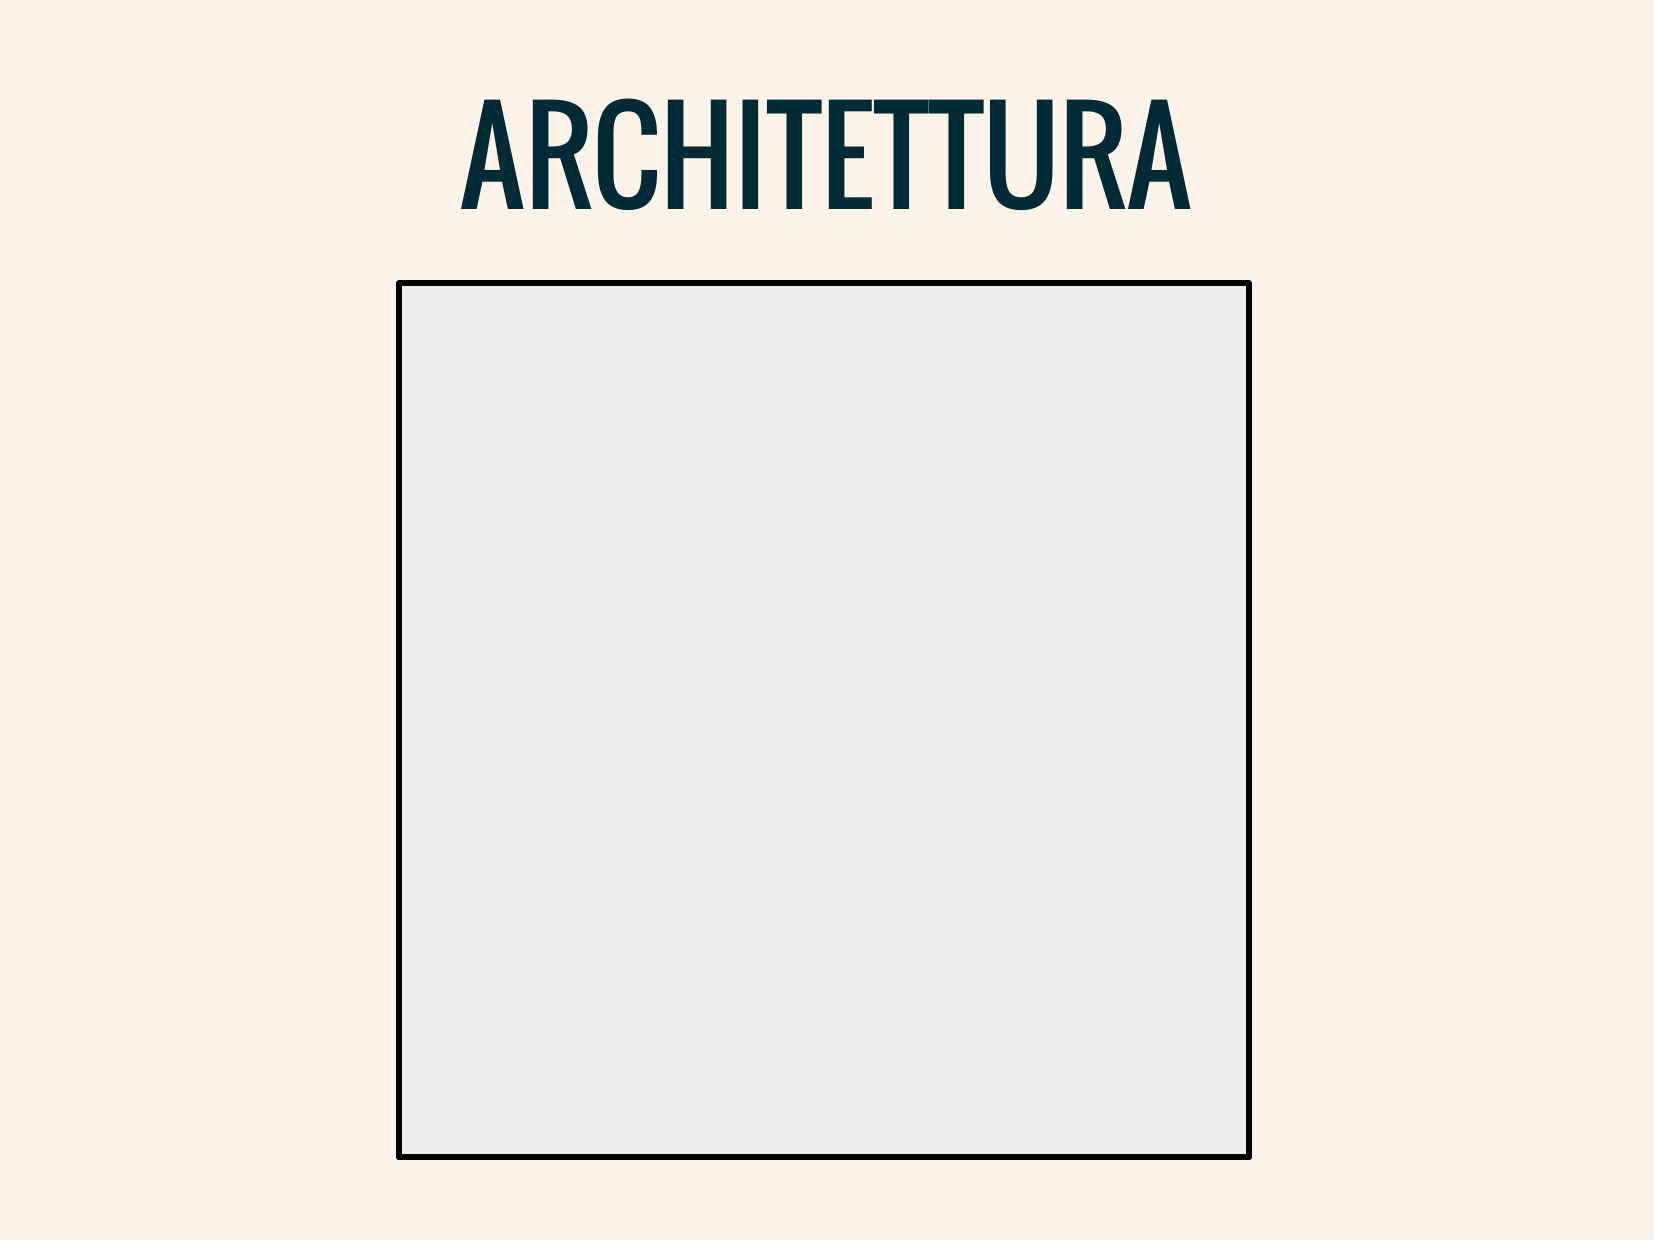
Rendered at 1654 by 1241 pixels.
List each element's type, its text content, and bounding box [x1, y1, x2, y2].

text_box [398, 283, 1250, 1158]
title Architettura [82, 49, 1571, 257]
